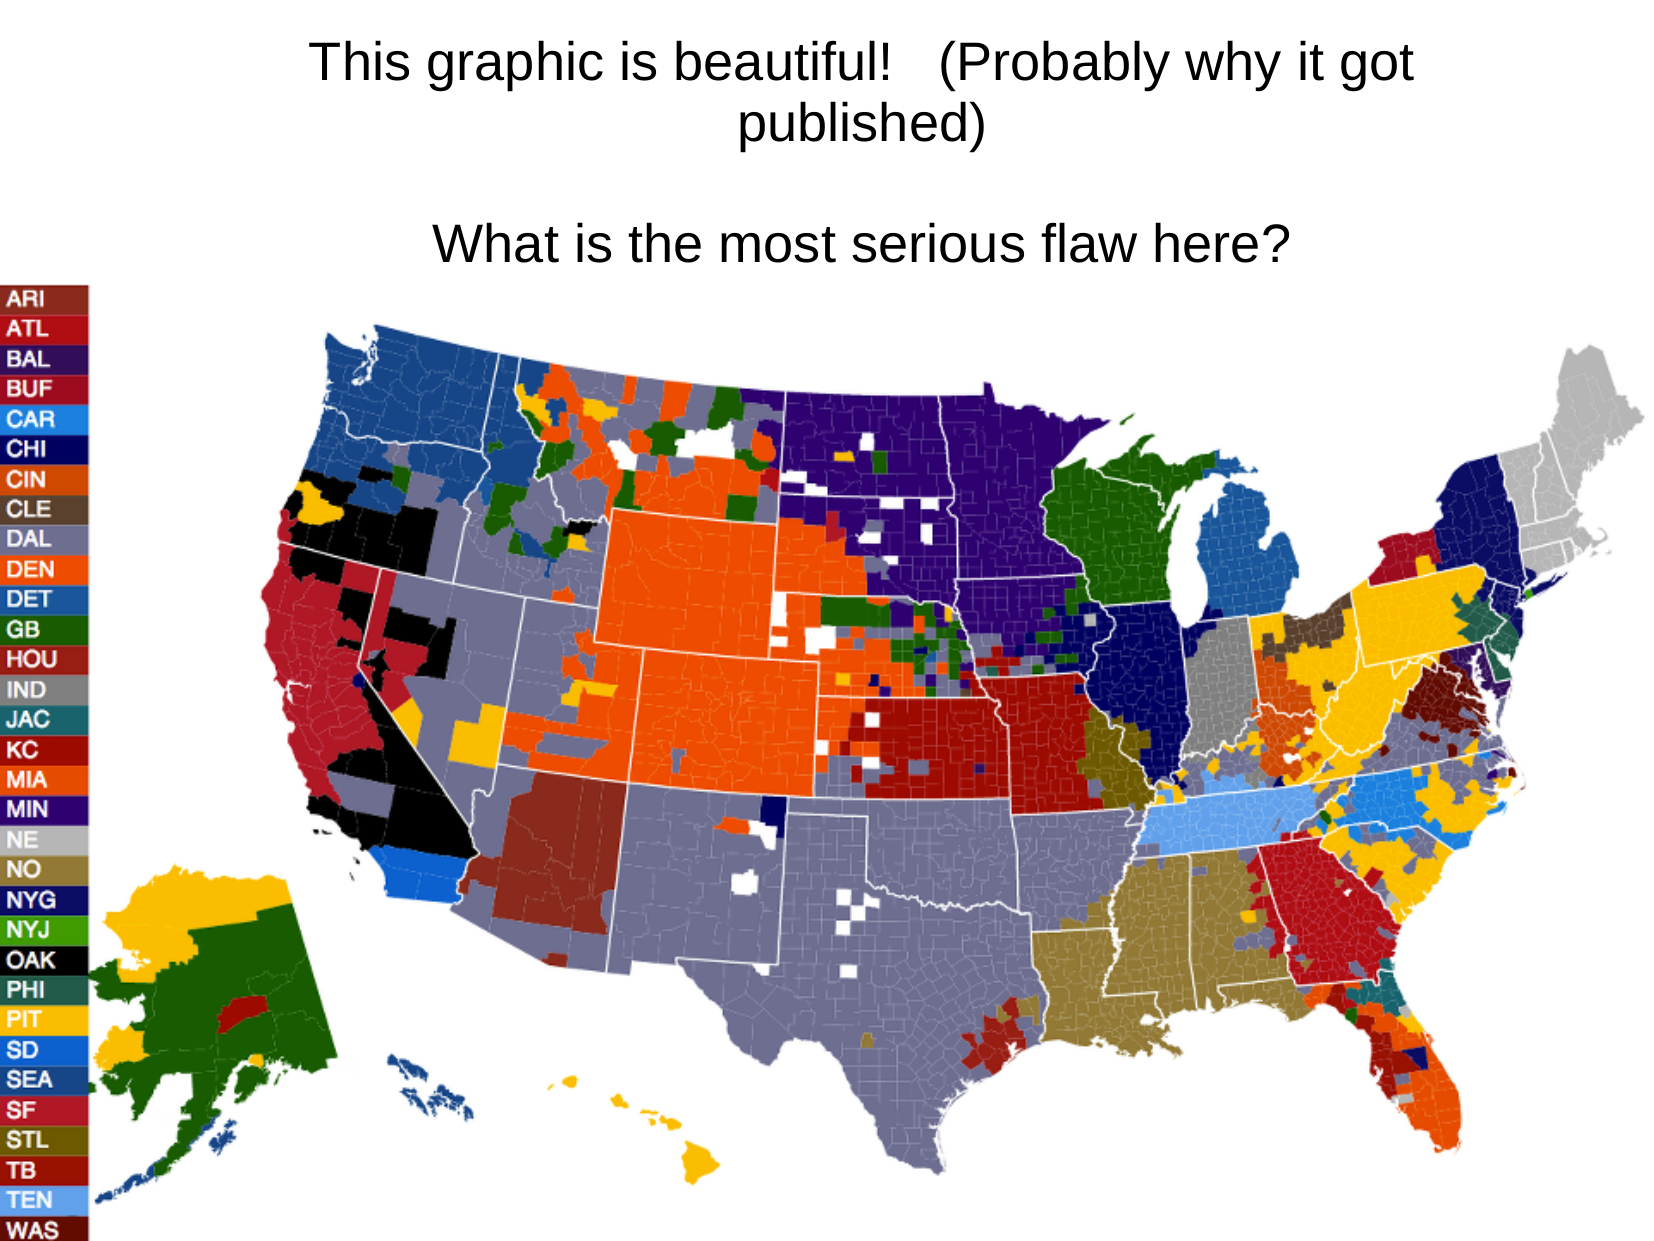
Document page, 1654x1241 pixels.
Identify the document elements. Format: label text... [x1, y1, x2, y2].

text_box This graphic is beautiful! (Probably why it got published) What is the most serious flaw here? [240, 24, 1486, 282]
picture [0, 284, 1650, 1241]
